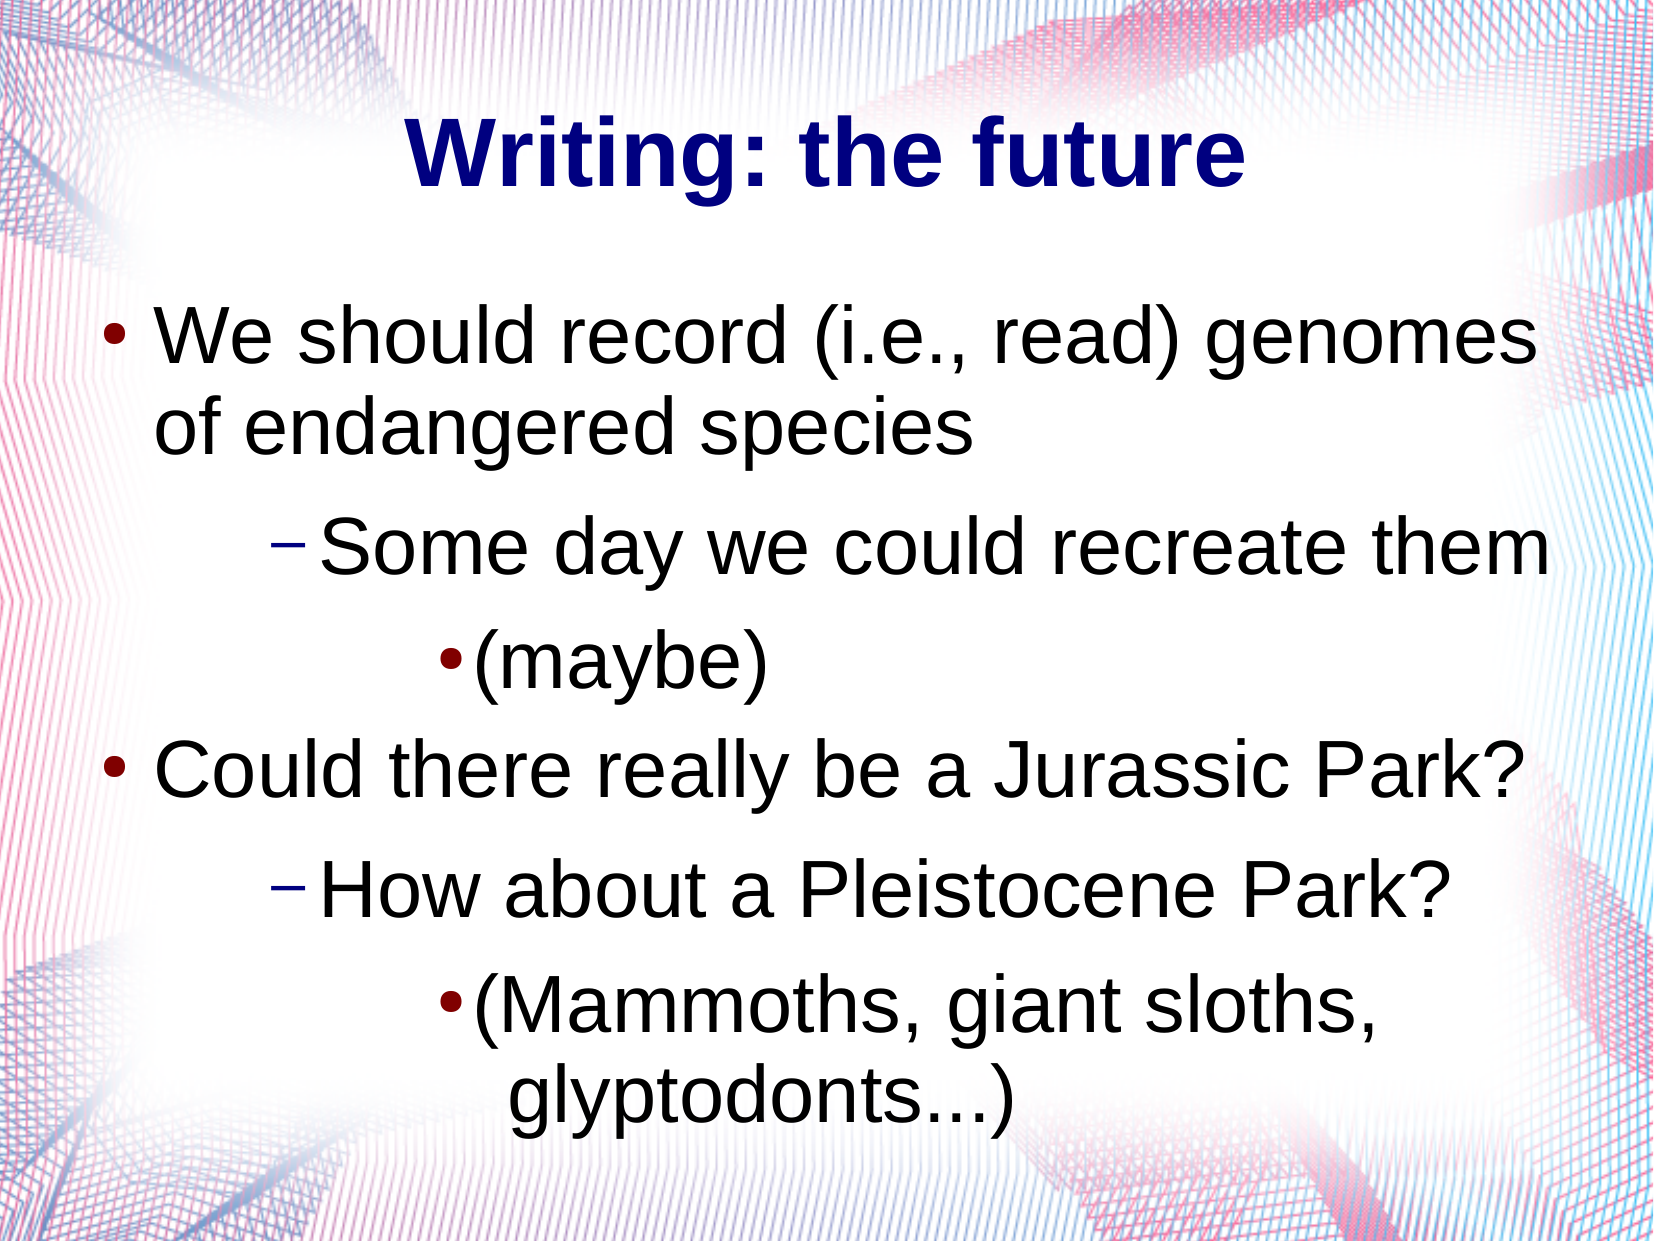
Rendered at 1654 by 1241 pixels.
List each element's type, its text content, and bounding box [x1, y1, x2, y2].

picture [0, 0, 1654, 1241]
title Writing: the future [82, 49, 1571, 257]
list We should record (i.e., read) genomes of endangered species Some day we could recreate them (maybe) Could there really be a Jurassic Park? How about a Pleistocene Park? (Mammoths, giant sloths, glyptodonts...) [82, 290, 1571, 1182]
